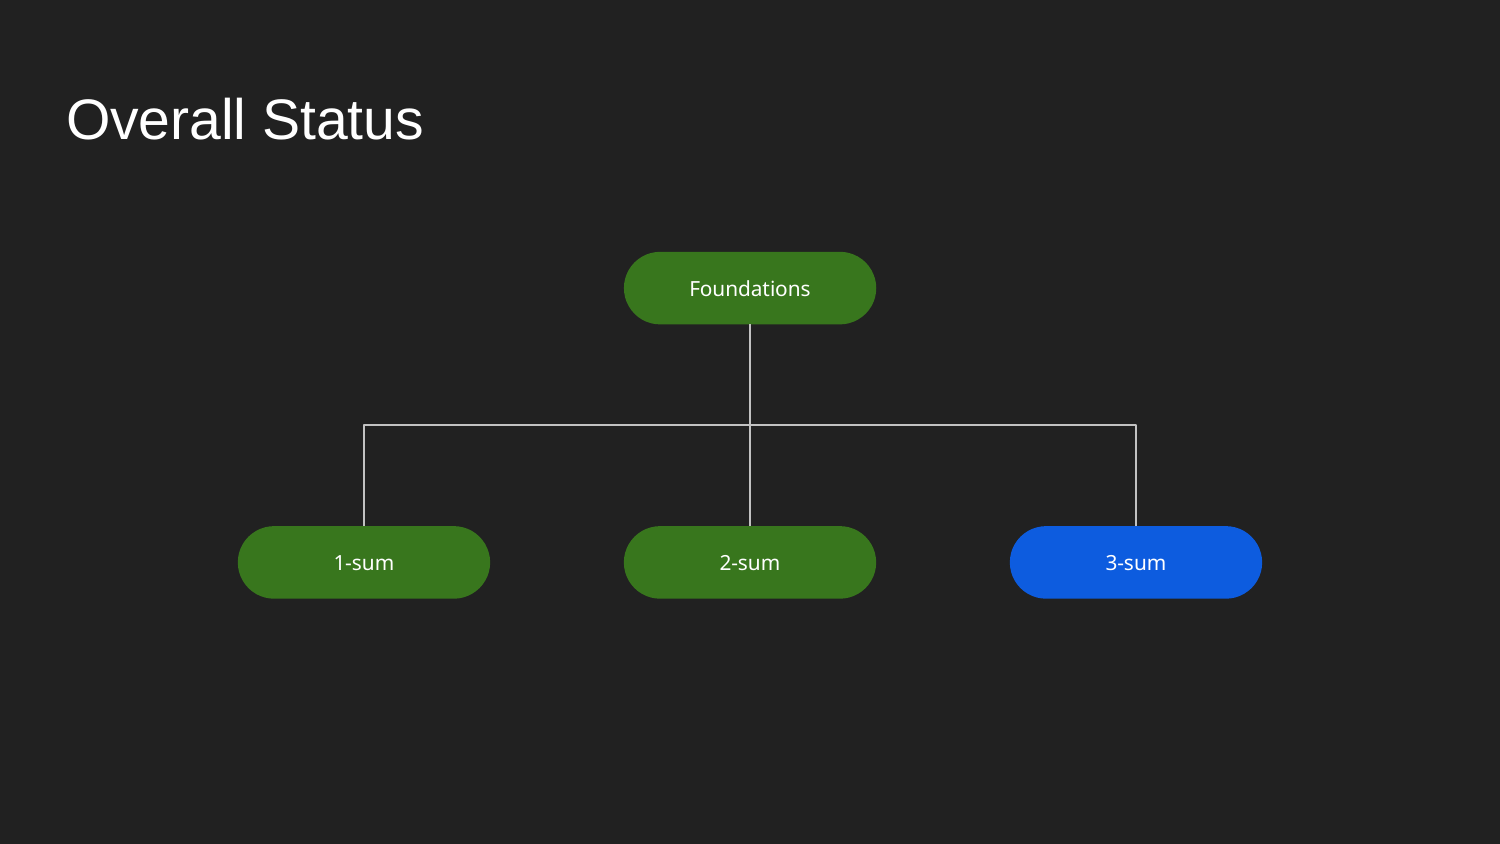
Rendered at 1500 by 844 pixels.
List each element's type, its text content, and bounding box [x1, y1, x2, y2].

text_box 1-sum [237, 526, 491, 599]
text_box 3-sum [1009, 526, 1263, 599]
text_box Foundations [623, 251, 877, 325]
text_box 2-sum [623, 526, 877, 599]
title Overall Status [51, 72, 1449, 167]
